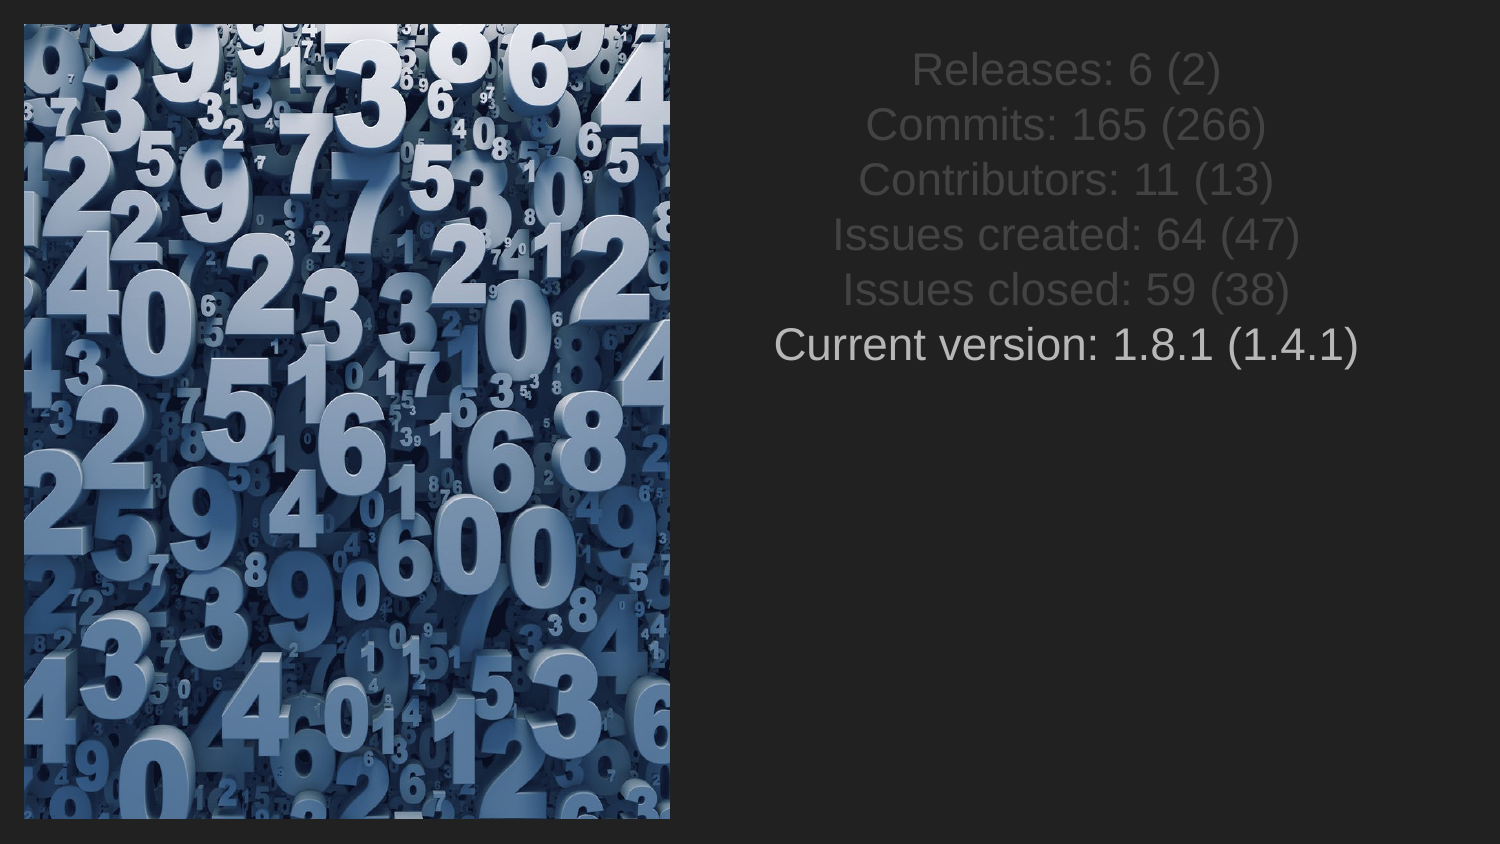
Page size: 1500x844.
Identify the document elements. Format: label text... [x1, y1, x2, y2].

text_box Releases: 6 (2) Commits: 165 (266) Contributors: 11 (13) Issues created: 64 (47) Issues closed: 59 (38) Current version: 1.8.1 (1.4.1) [670, 24, 1464, 819]
picture [24, 24, 670, 819]
